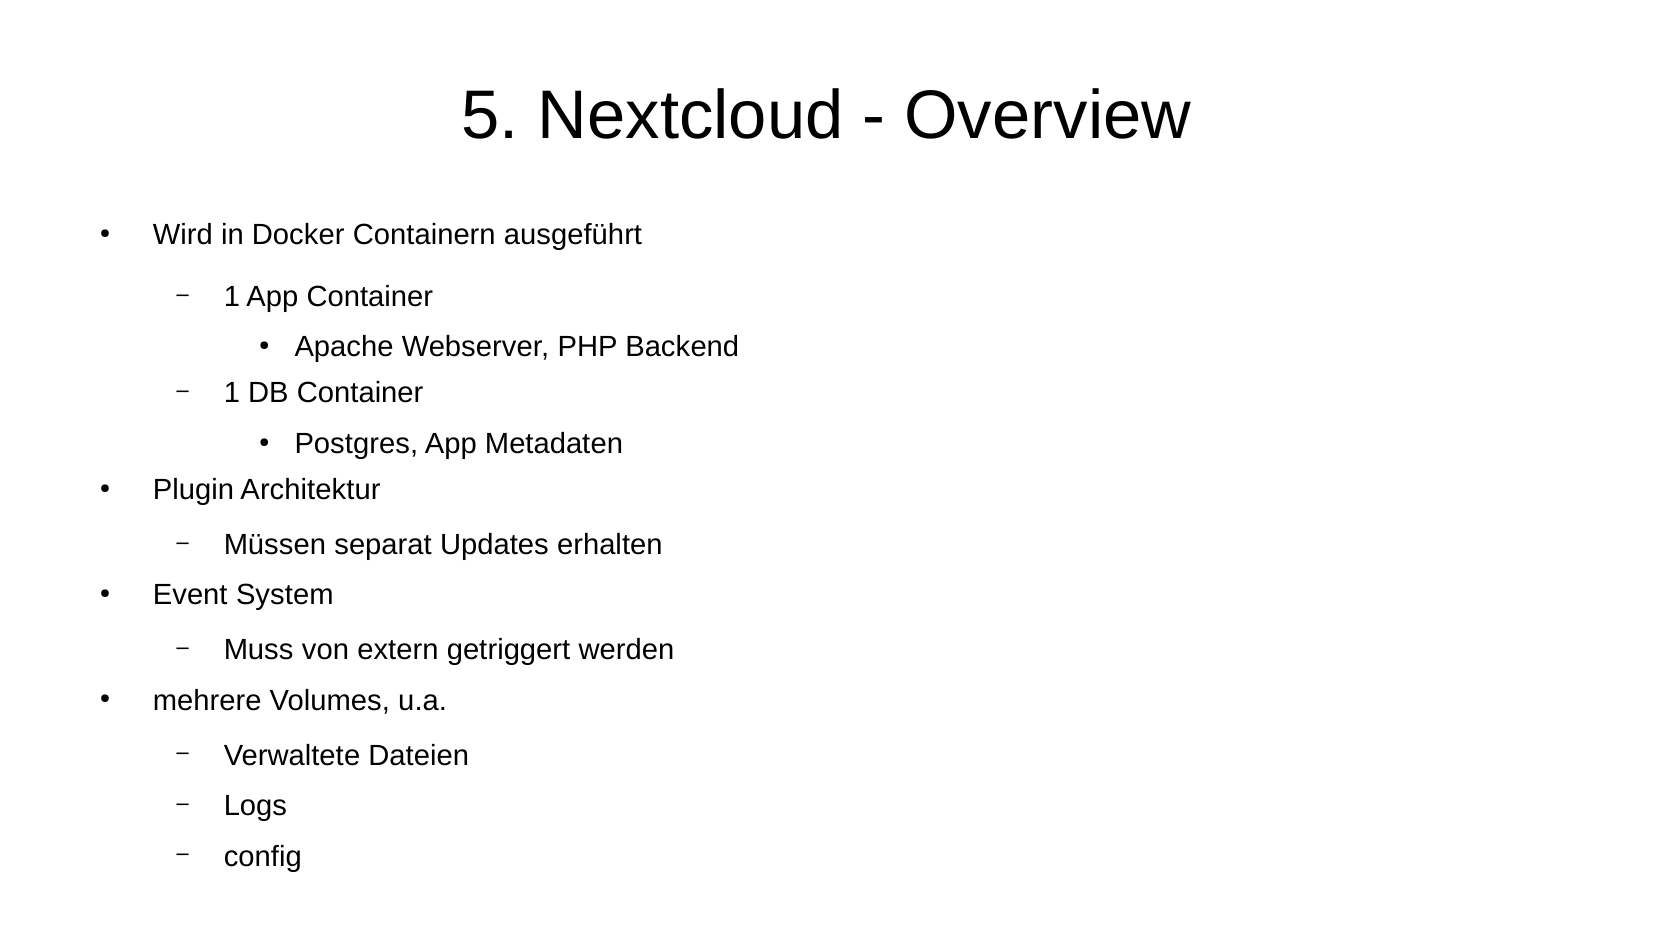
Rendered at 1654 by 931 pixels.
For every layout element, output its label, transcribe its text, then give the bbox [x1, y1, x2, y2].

title 5. Nextcloud - Overview [82, 37, 1571, 193]
list Wird in Docker Containern ausgeführt 1 App Container Apache Webserver, PHP Backend 1 DB Container Postgres, App Metadaten Plugin Architektur Müssen separat Updates erhalten Event System Muss von extern getriggert werden mehrere Volumes, u.a. Verwaltete Dateien Logs config [82, 217, 1571, 886]
